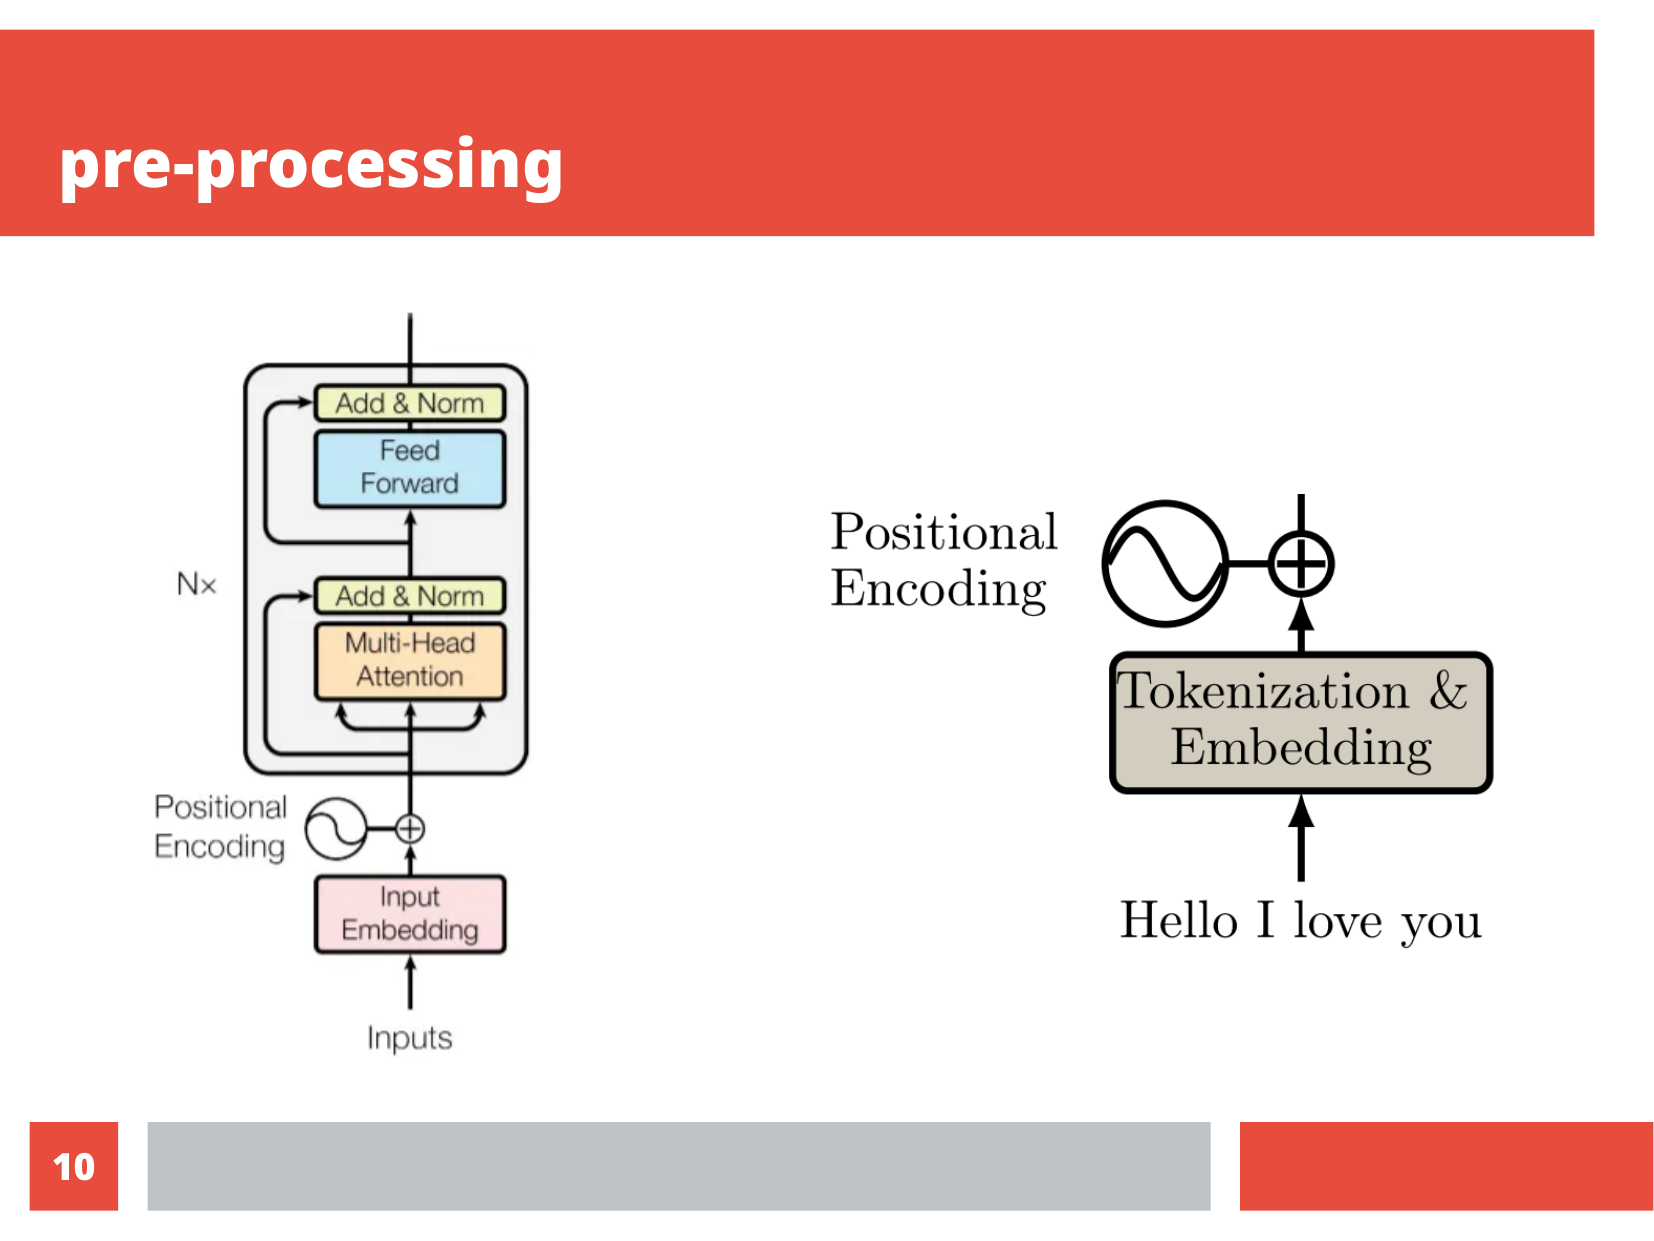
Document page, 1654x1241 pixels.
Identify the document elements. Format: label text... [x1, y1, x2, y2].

picture [143, 299, 571, 1078]
picture [824, 494, 1501, 952]
title pre-processing [59, 59, 1595, 207]
